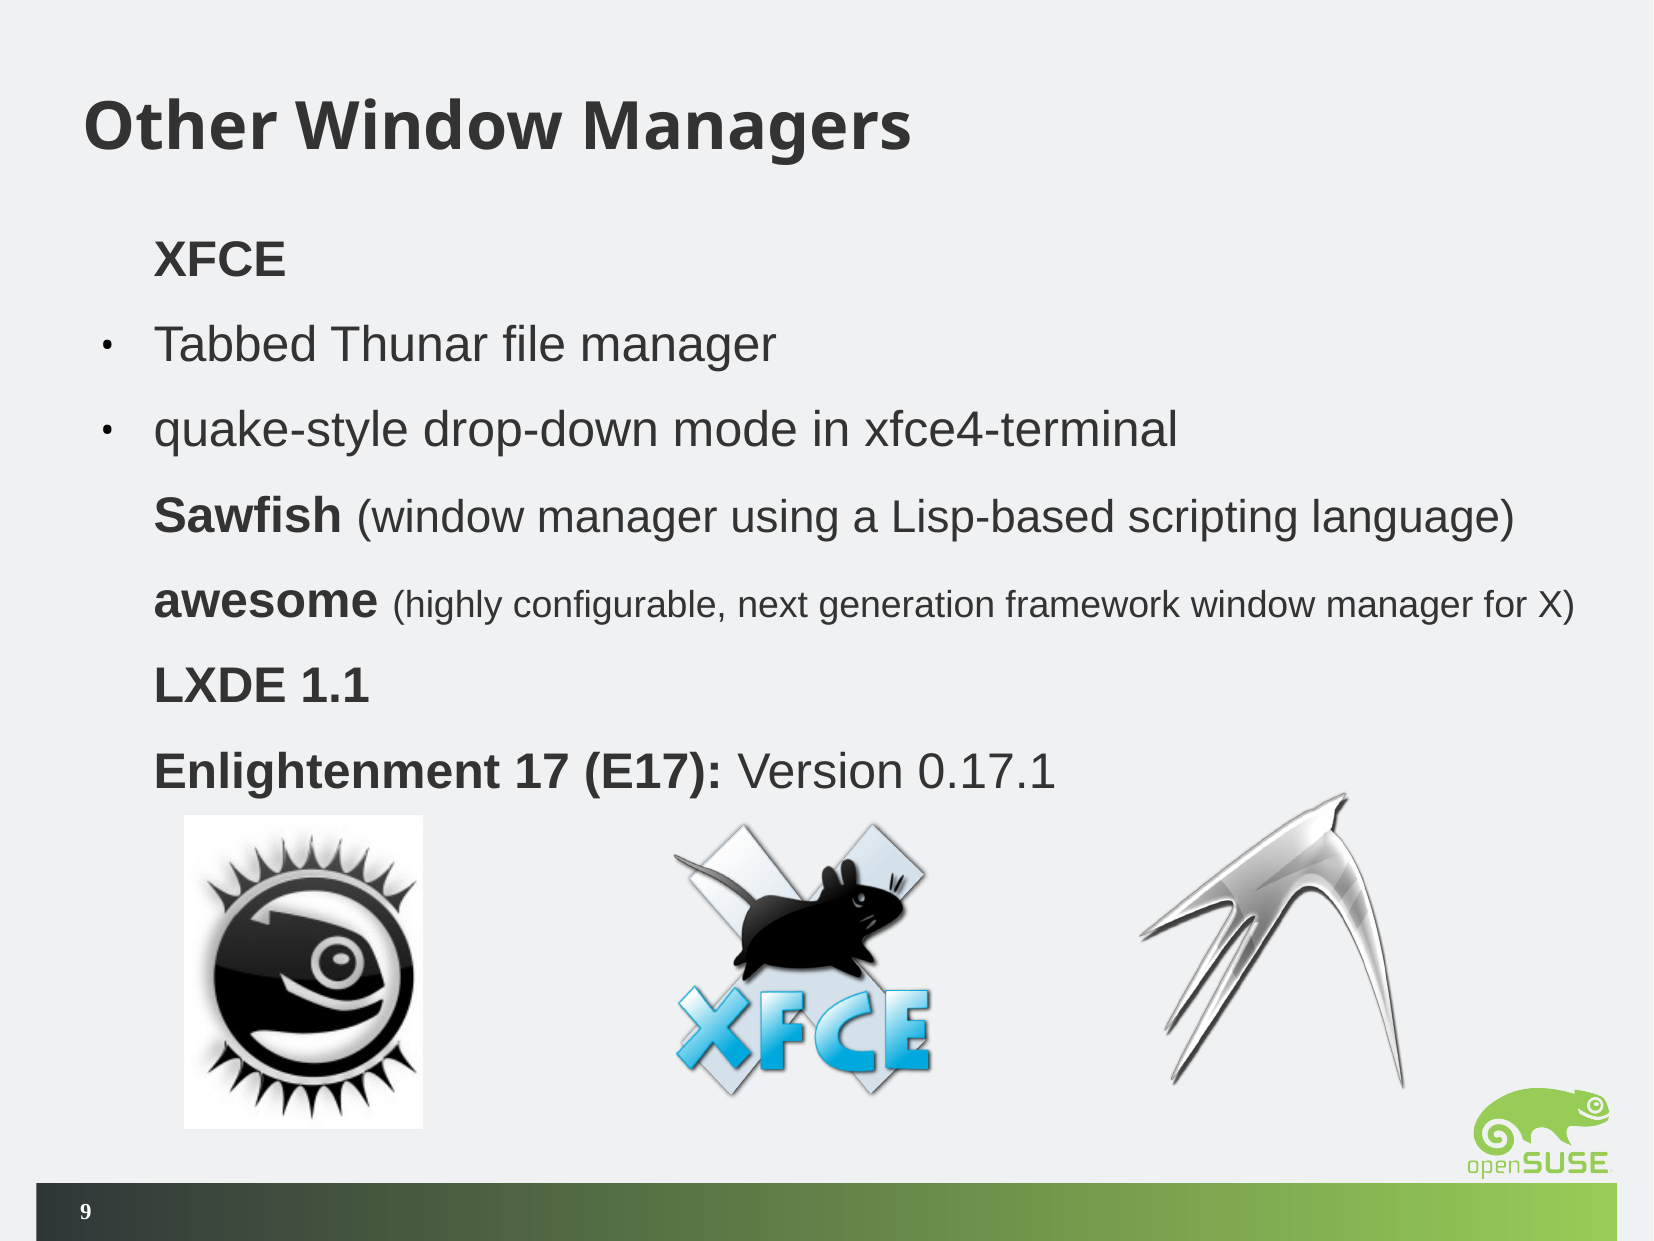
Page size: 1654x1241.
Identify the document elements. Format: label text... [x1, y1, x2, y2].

picture [0, 0, 1654, 1241]
title Other Window Managers [82, 49, 1571, 198]
list XFCE Tabbed Thunar file manager quake-style drop-down mode in xfce4-terminal Sawfish (window manager using a Lisp-based scripting language) awesome (highly configurable, next generation framework window manager for X) LXDE 1.1 Enlightenment 17 (E17): Version 0.17.1 [82, 231, 1615, 1050]
